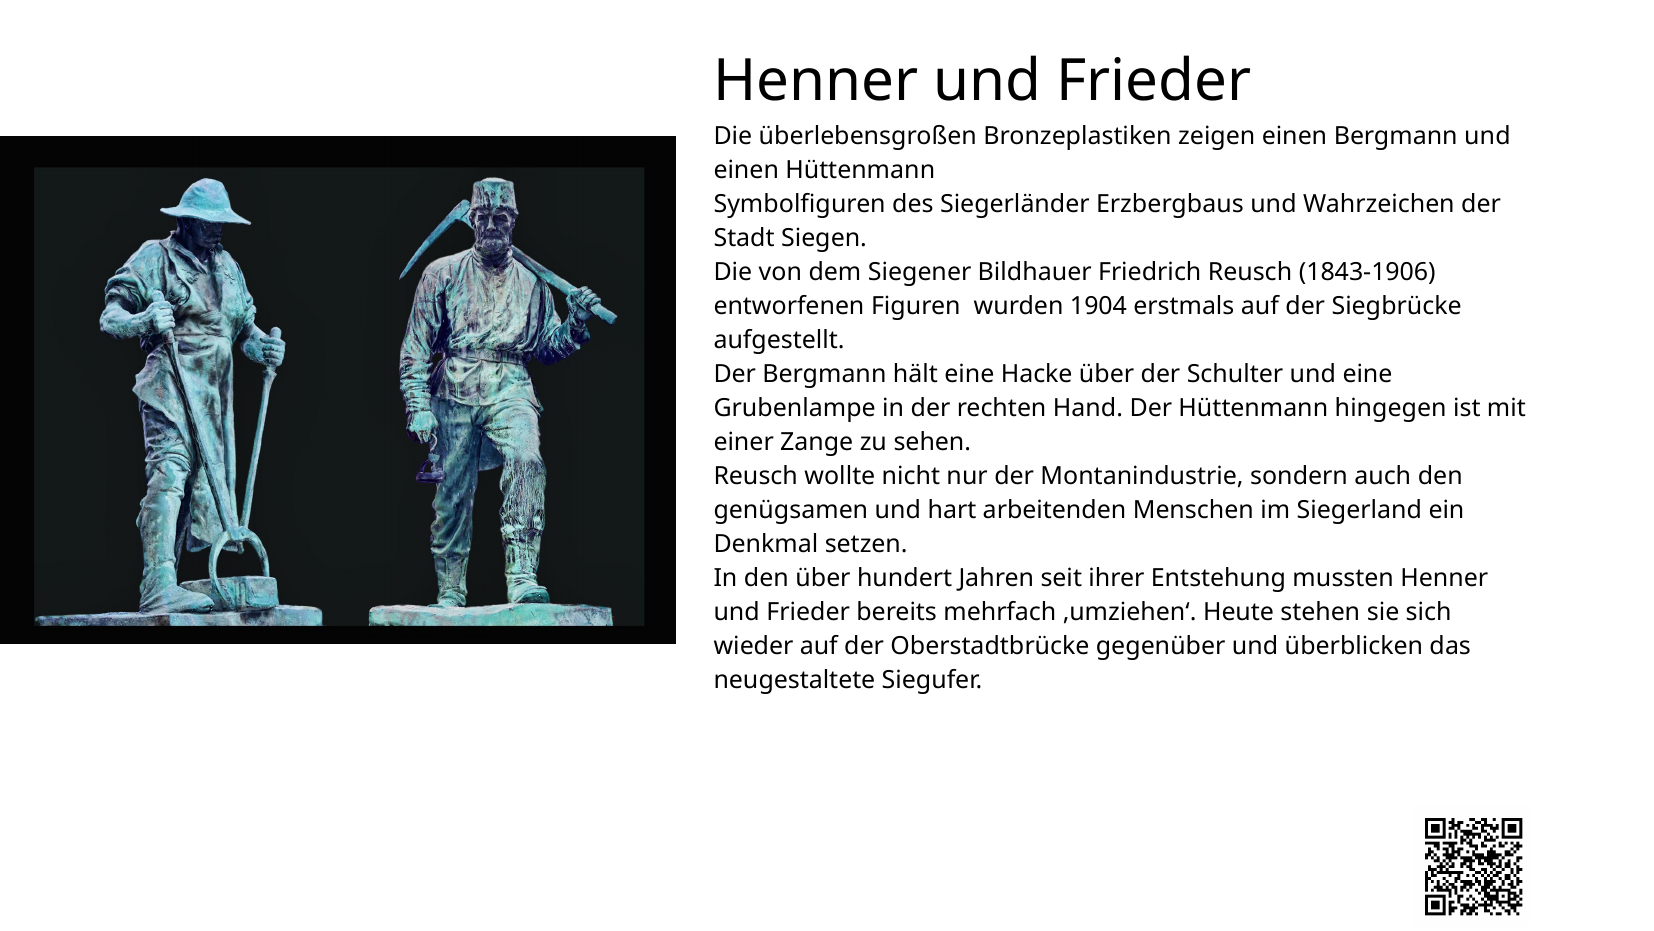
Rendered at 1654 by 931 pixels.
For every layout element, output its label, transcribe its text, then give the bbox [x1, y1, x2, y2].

picture [1413, 806, 1534, 927]
picture [0, 136, 676, 644]
title Henner und Frieder Die überlebensgroßen Bronzeplastiken zeigen einen Bergmann und einen Hüttenmann Symbolfiguren des Siegerländer Erzbergbaus und Wahrzeichen der Stadt Siegen. Die von dem Siegener Bildhauer Friedrich Reusch (1843-1906) entworfenen Figuren wurden 1904 erstmals auf der Siegbrücke aufgestellt. Der Bergmann hält eine Hacke über der Schulter und eine Grubenlampe in der rechten Hand. Der Hüttenmann hingegen ist mit einer Zange zu sehen. Reusch wollte nicht nur der Montanindustrie, sondern auch den genügsamen und hart arbeitenden Menschen im Siegerland ein Denkmal setzen. In den über hundert Jahren seit ihrer Entstehung mussten Henner und Frieder bereits mehrfach ‚umziehen‘. Heute stehen sie sich wieder auf der Oberstadtbrücke gegenüber und überblicken das neugestaltete Siegufer. [713, 0, 1535, 764]
